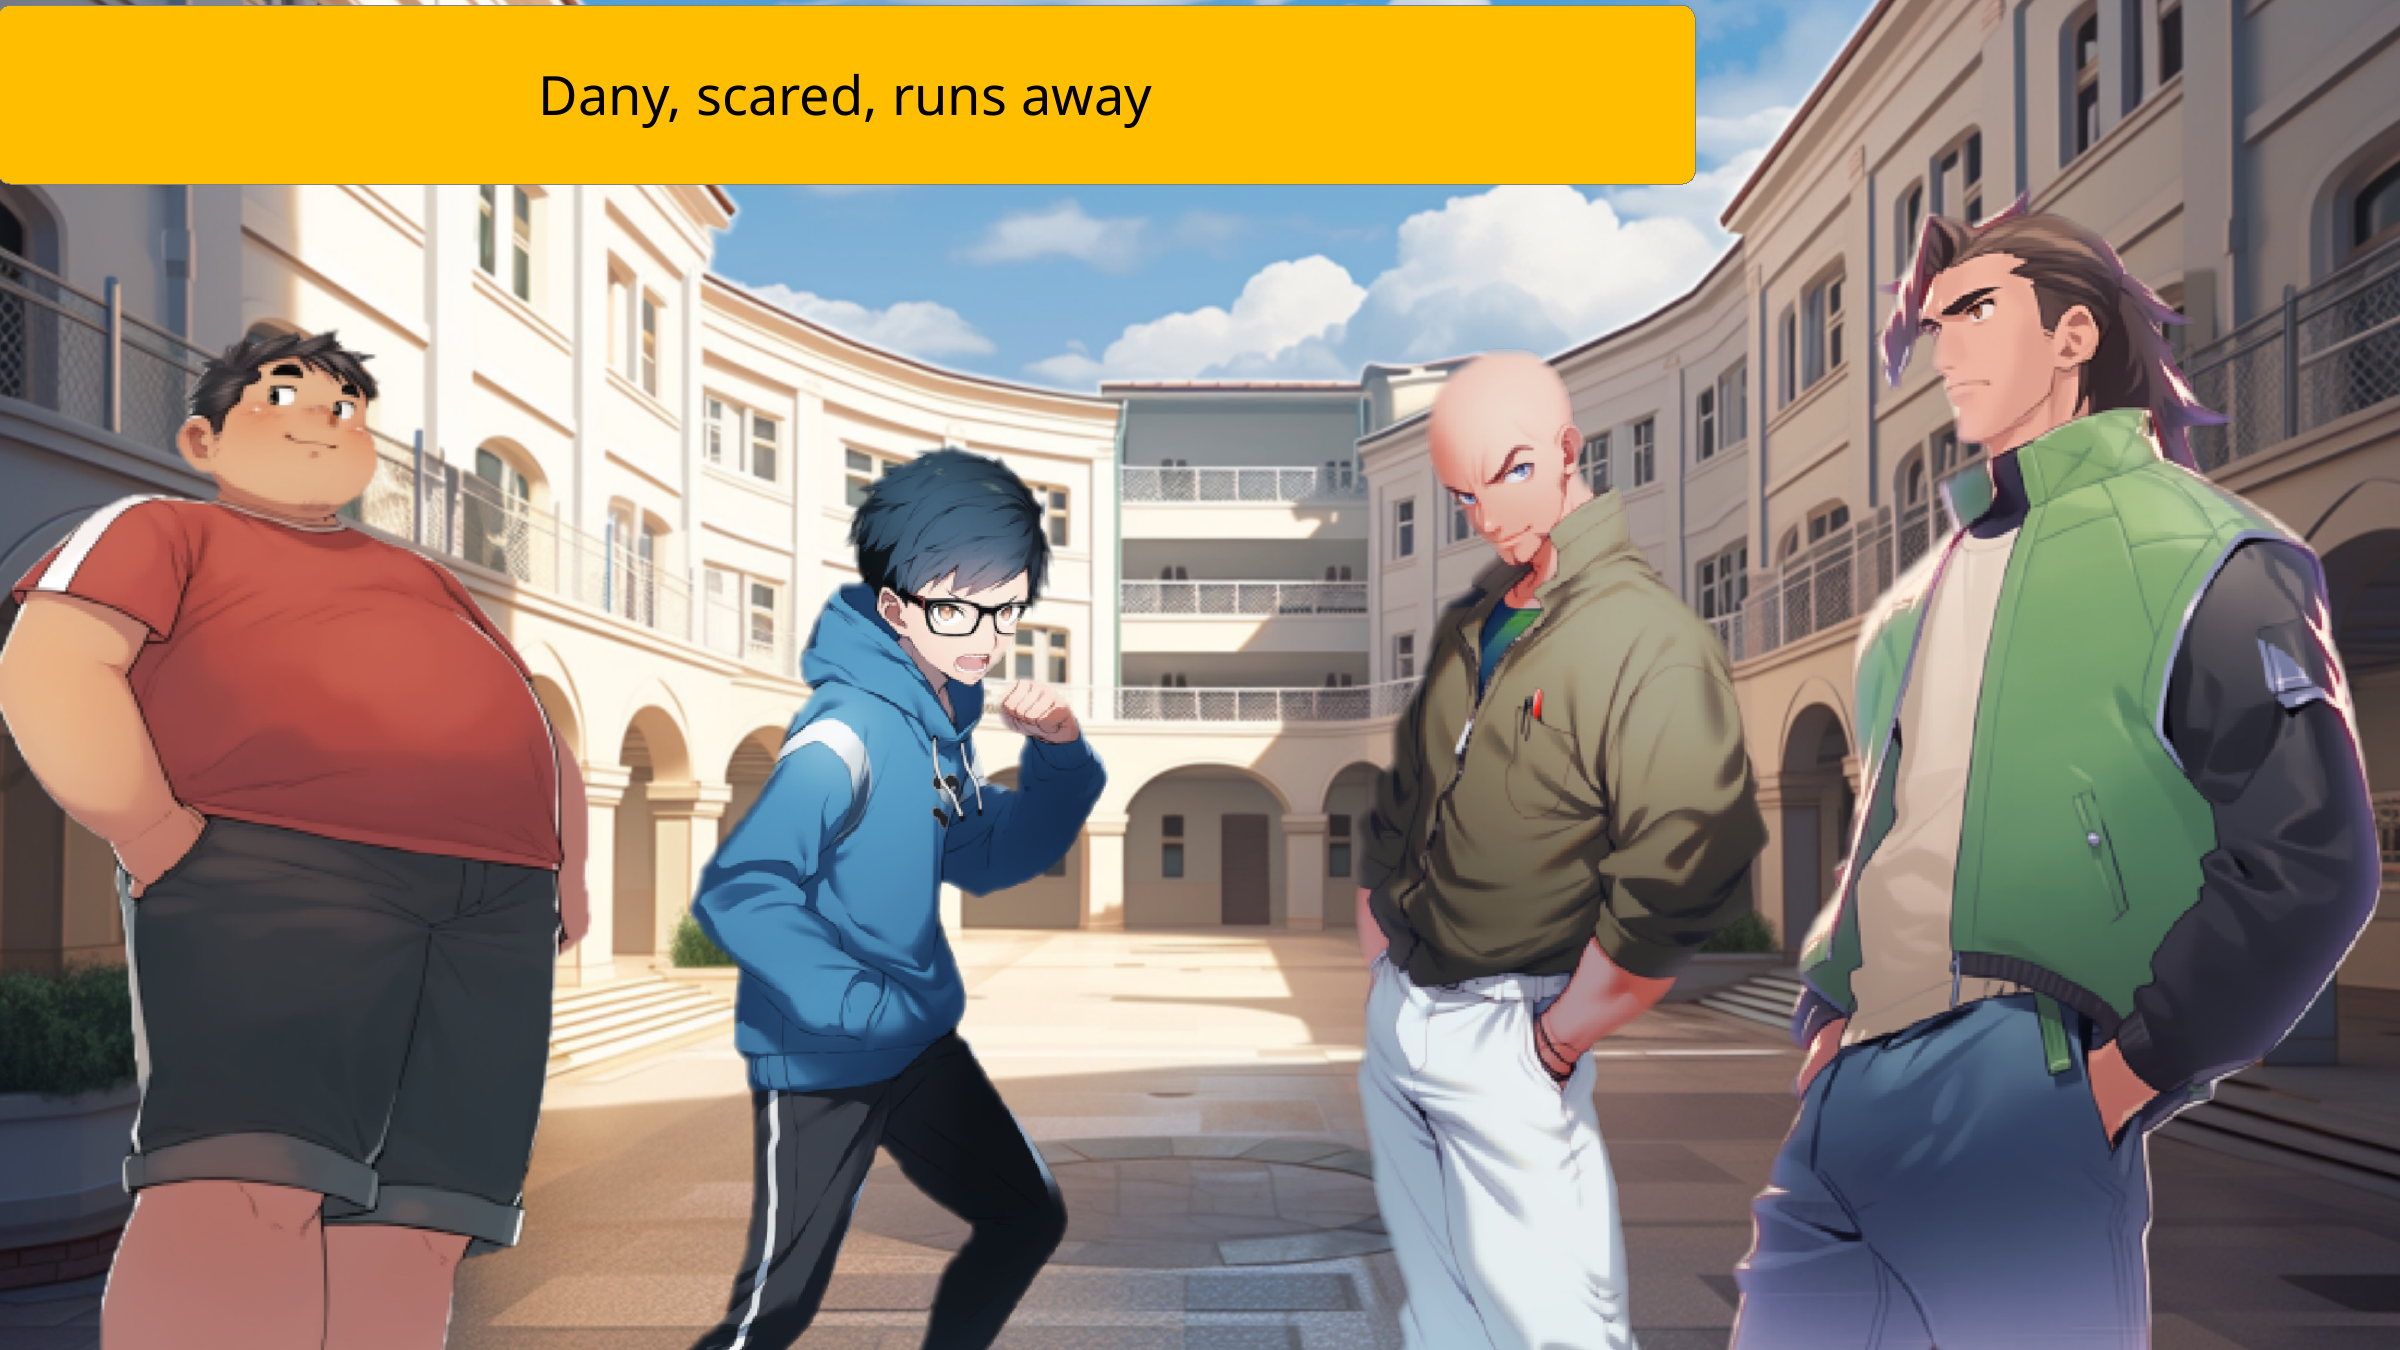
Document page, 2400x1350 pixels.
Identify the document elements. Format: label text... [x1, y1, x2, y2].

picture [0, 0, 2400, 1350]
text_box Dany, scared, runs away [0, 5, 1696, 185]
